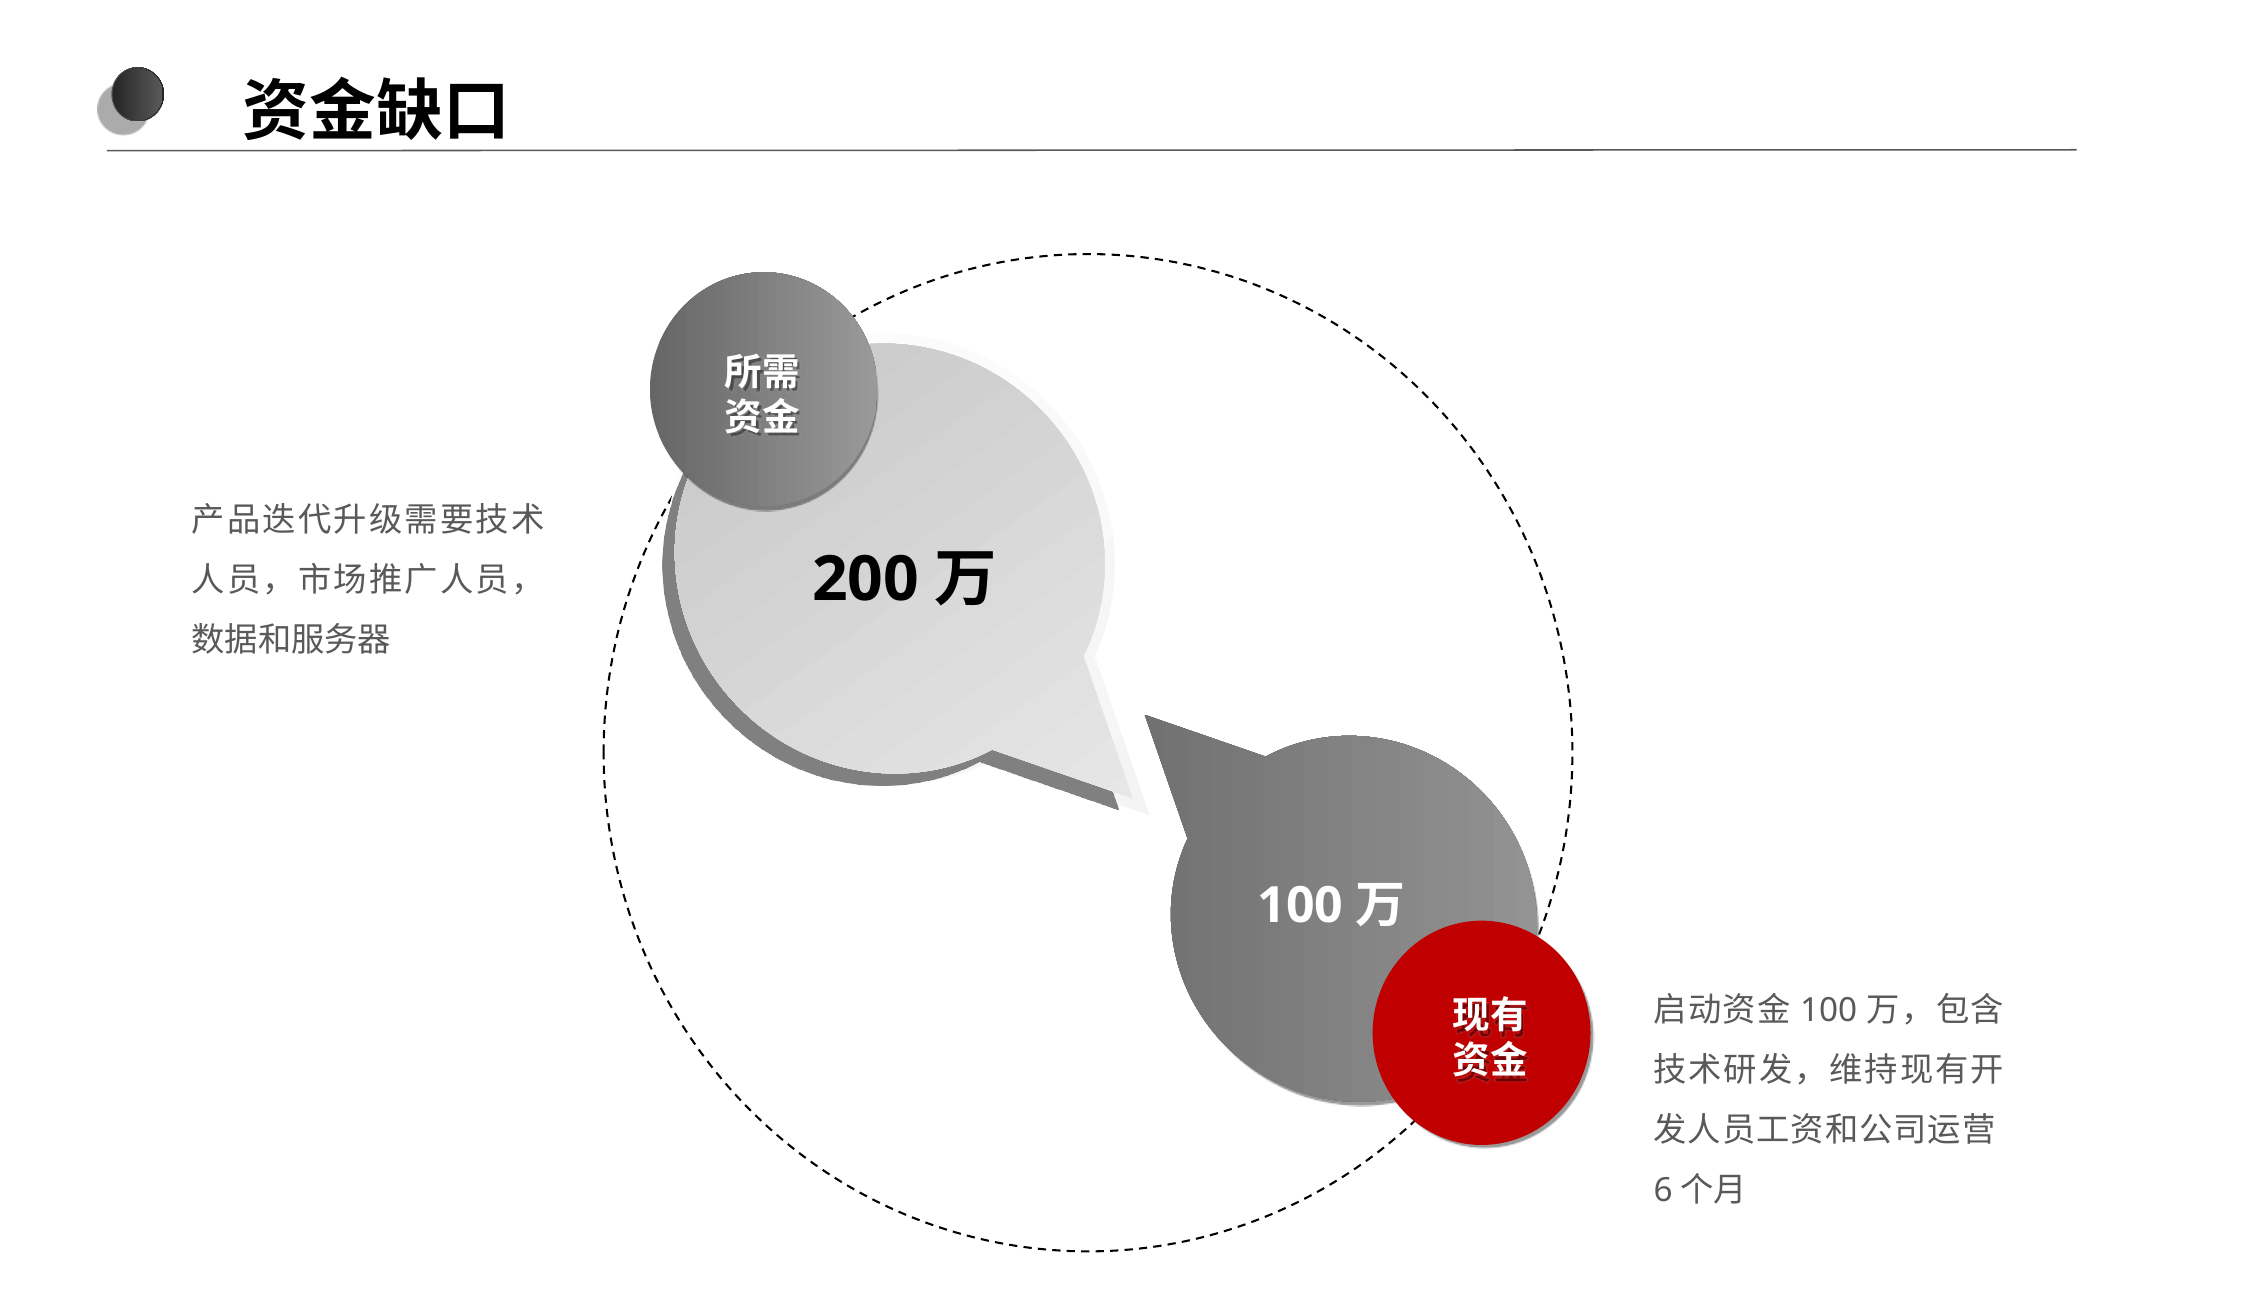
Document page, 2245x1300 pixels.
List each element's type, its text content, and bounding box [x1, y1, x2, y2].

text_box 产品迭代升级需要技术人员，市场推广人员，数据和服务器 [191, 478, 545, 758]
text_box 现有 资金 [1386, 971, 1593, 1102]
text_box [1144, 714, 1573, 1102]
text_box 200万 [775, 526, 1034, 625]
text_box 资金缺口 [225, 59, 410, 122]
text_box [665, 333, 1150, 815]
text_box 100万 [1237, 860, 1426, 944]
text_box 资金缺口 [261, 116, 290, 122]
text_box [667, 272, 860, 326]
text_box [111, 67, 164, 122]
text_box 所需 资金 [654, 326, 870, 459]
text_box 资金缺口 [332, 88, 354, 97]
text_box 启动资金100万，包含技术研发，维持现有开发人员工资和公司运营6个月 [1653, 968, 2004, 1188]
text_box [649, 358, 654, 421]
text_box [1395, 1102, 1568, 1145]
